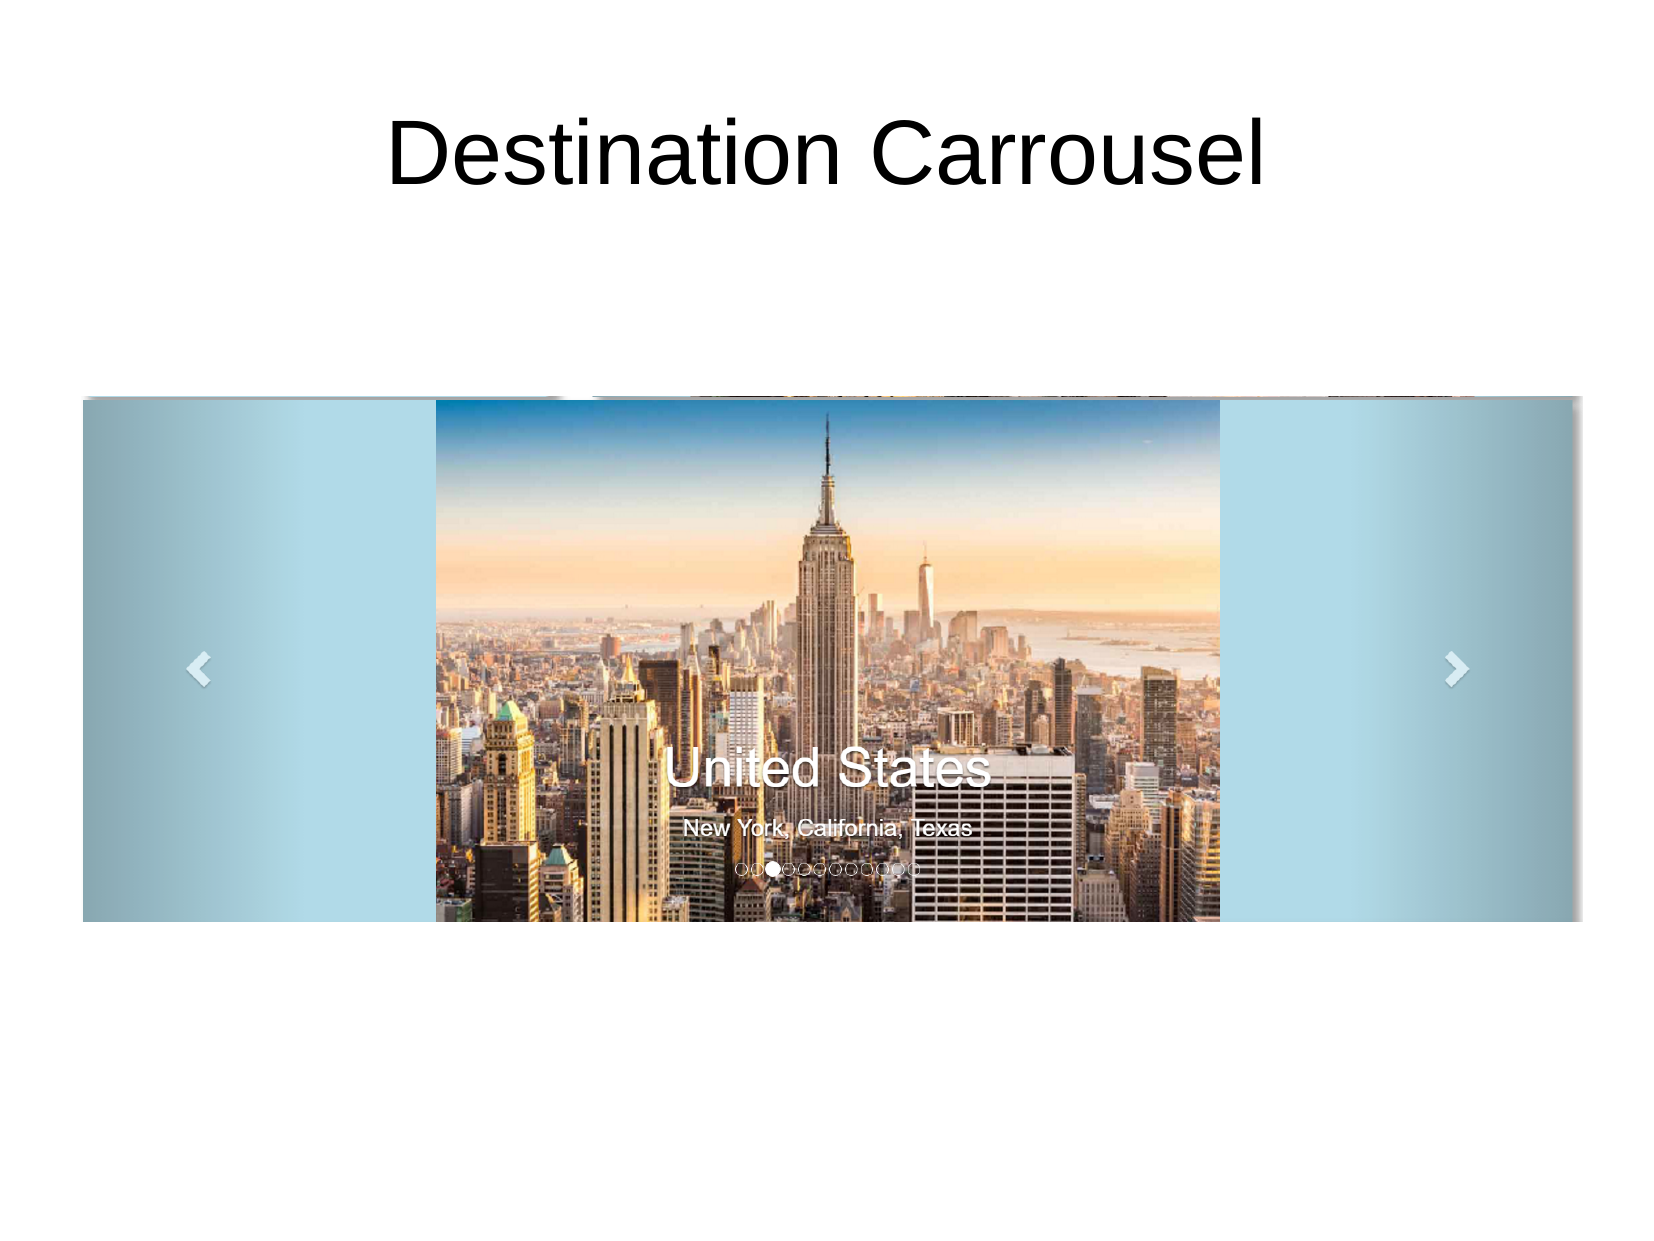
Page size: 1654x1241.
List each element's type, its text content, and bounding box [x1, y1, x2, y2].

title Destination Carrousel [82, 49, 1571, 257]
picture [81, 396, 1583, 922]
